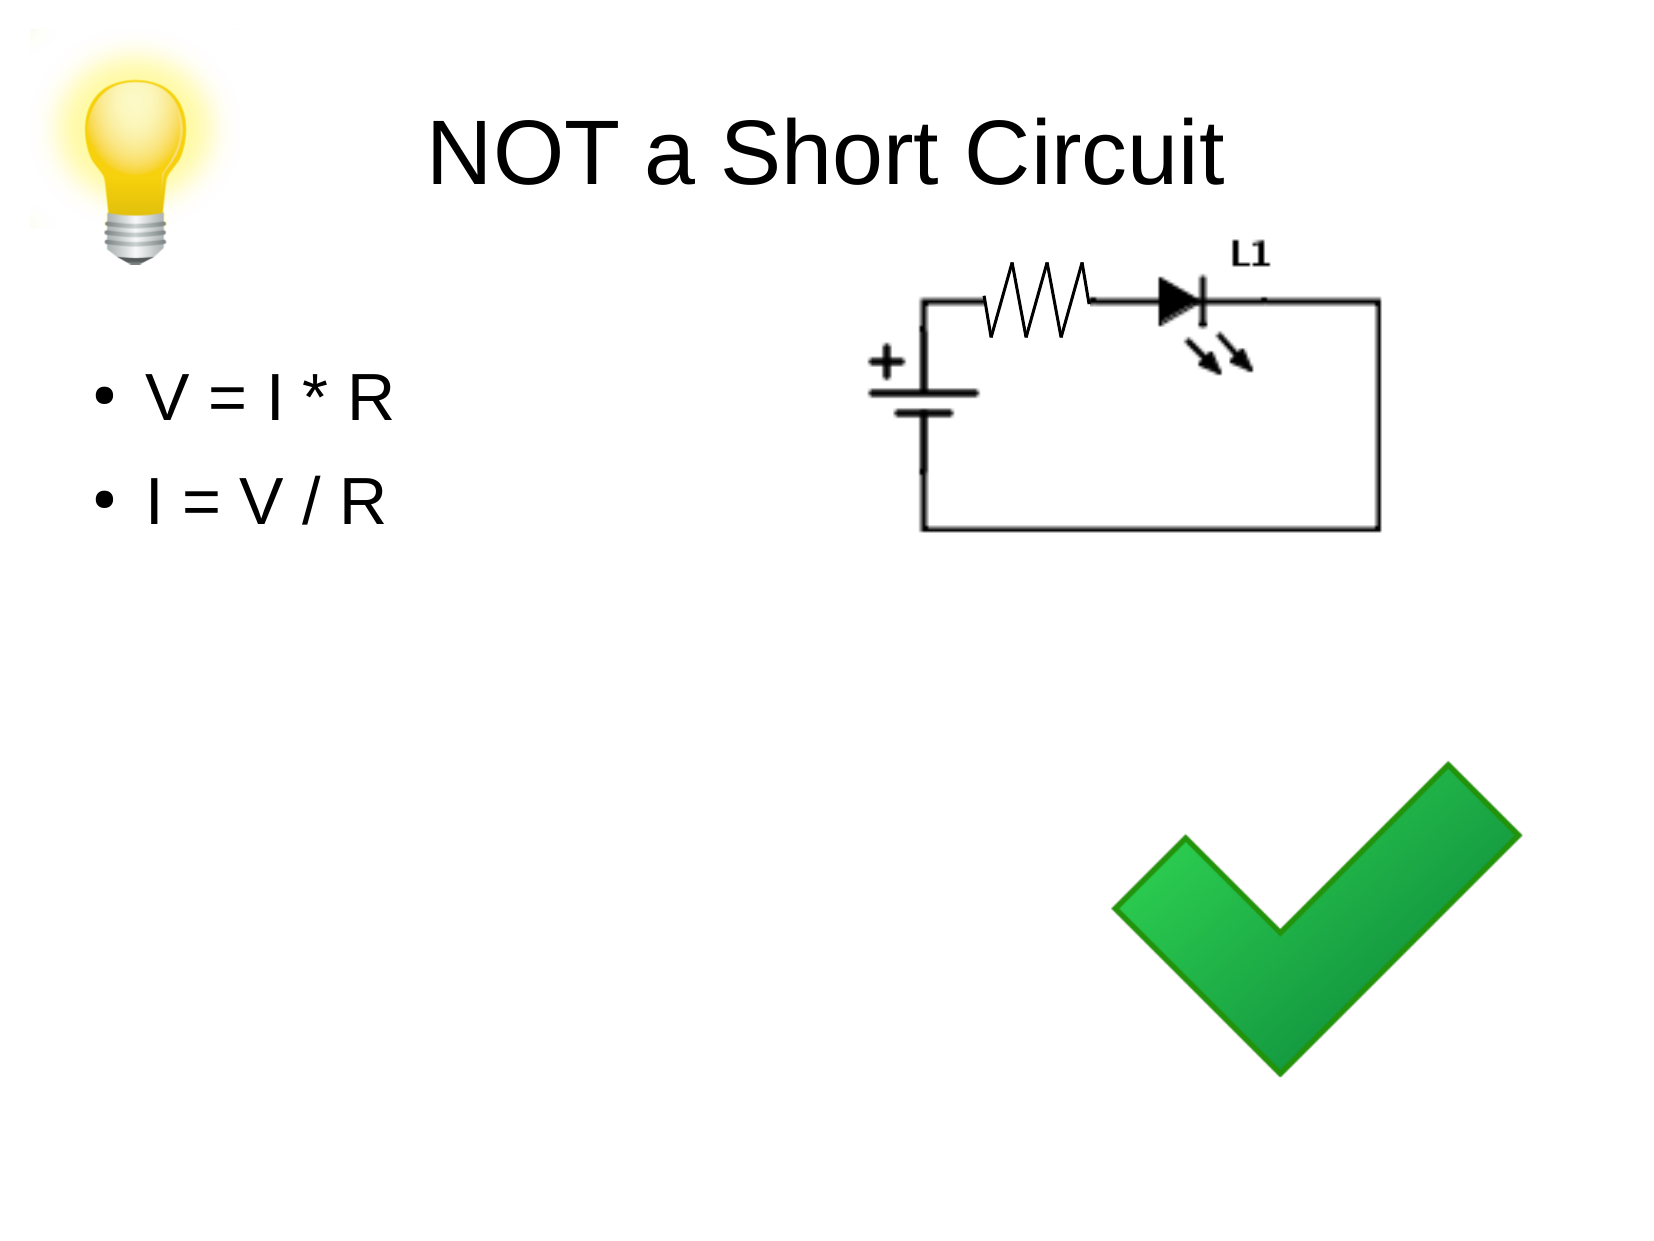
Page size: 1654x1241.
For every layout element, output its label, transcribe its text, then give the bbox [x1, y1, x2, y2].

picture [30, 29, 240, 265]
picture [1035, 629, 1591, 1186]
text_box [1028, 272, 1059, 338]
text_box [1049, 262, 1080, 328]
text_box [984, 311, 989, 338]
title NOT a Short Circuit [240, 49, 1571, 257]
list V = I * R I = V / R [75, 360, 1563, 1080]
text_box [993, 273, 1024, 338]
text_box [1014, 262, 1045, 328]
text_box [1063, 273, 1090, 338]
text_box [1084, 262, 1090, 294]
text_box [984, 262, 1010, 327]
picture [855, 224, 1396, 547]
